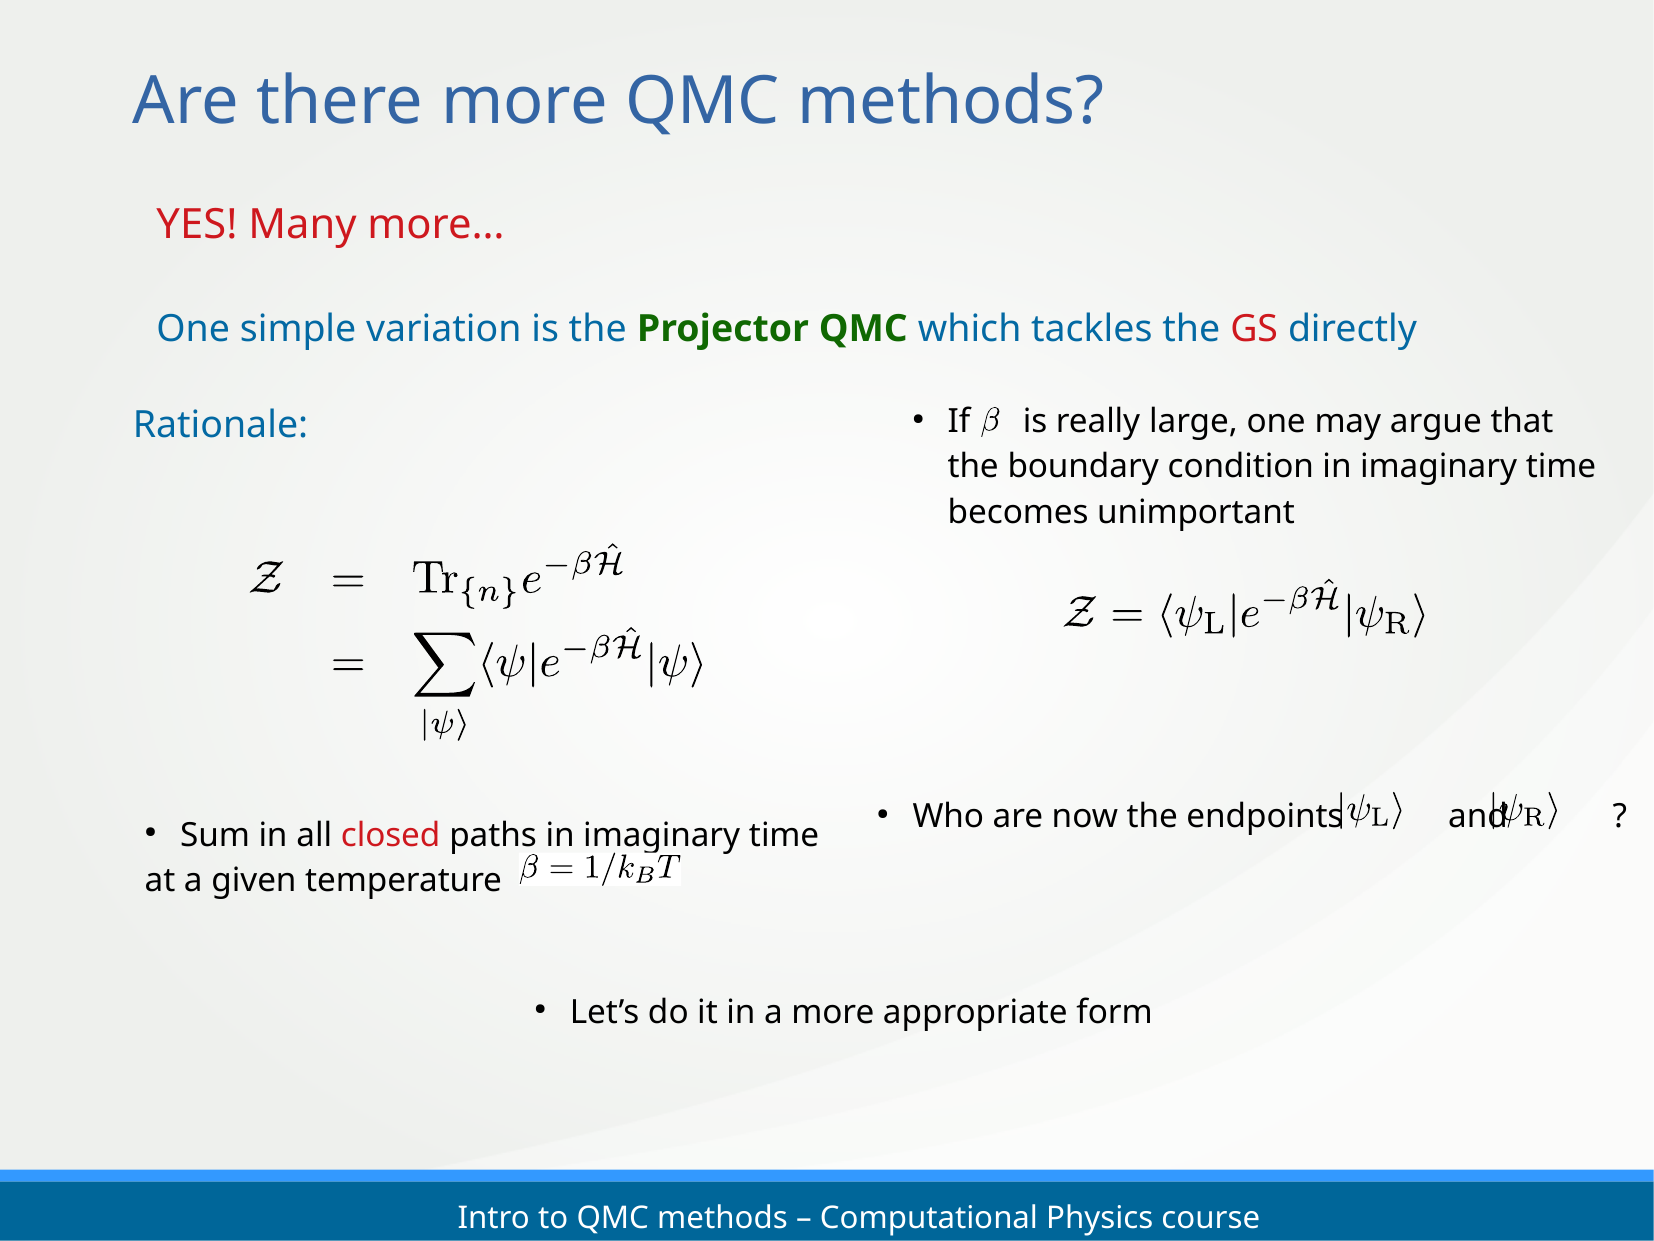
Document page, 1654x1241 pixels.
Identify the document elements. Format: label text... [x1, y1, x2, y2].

picture [0, 0, 1654, 1169]
text_box Sum in all closed paths in imaginary time at a given temperature [129, 803, 886, 945]
text_box [1335, 791, 1406, 830]
text_box [980, 406, 1001, 438]
text_box [518, 852, 682, 886]
text_box Rationale: [118, 389, 320, 447]
text_box [1488, 791, 1562, 830]
text_box [1061, 578, 1430, 638]
text_box Let’s do it in a more appropriate form [519, 980, 1147, 1033]
text_box Are there more QMC methods? [82, 45, 1624, 187]
text_box YES! Many more… One simple variation is the Projector QMC which tackles the GS directly [141, 186, 1392, 333]
text_box Who are now the endpoints and ? [862, 784, 1644, 875]
text_box [248, 543, 708, 741]
text_box If is really large, one may argue that the boundary condition in imaginary time becomes unimportant [897, 389, 1583, 517]
